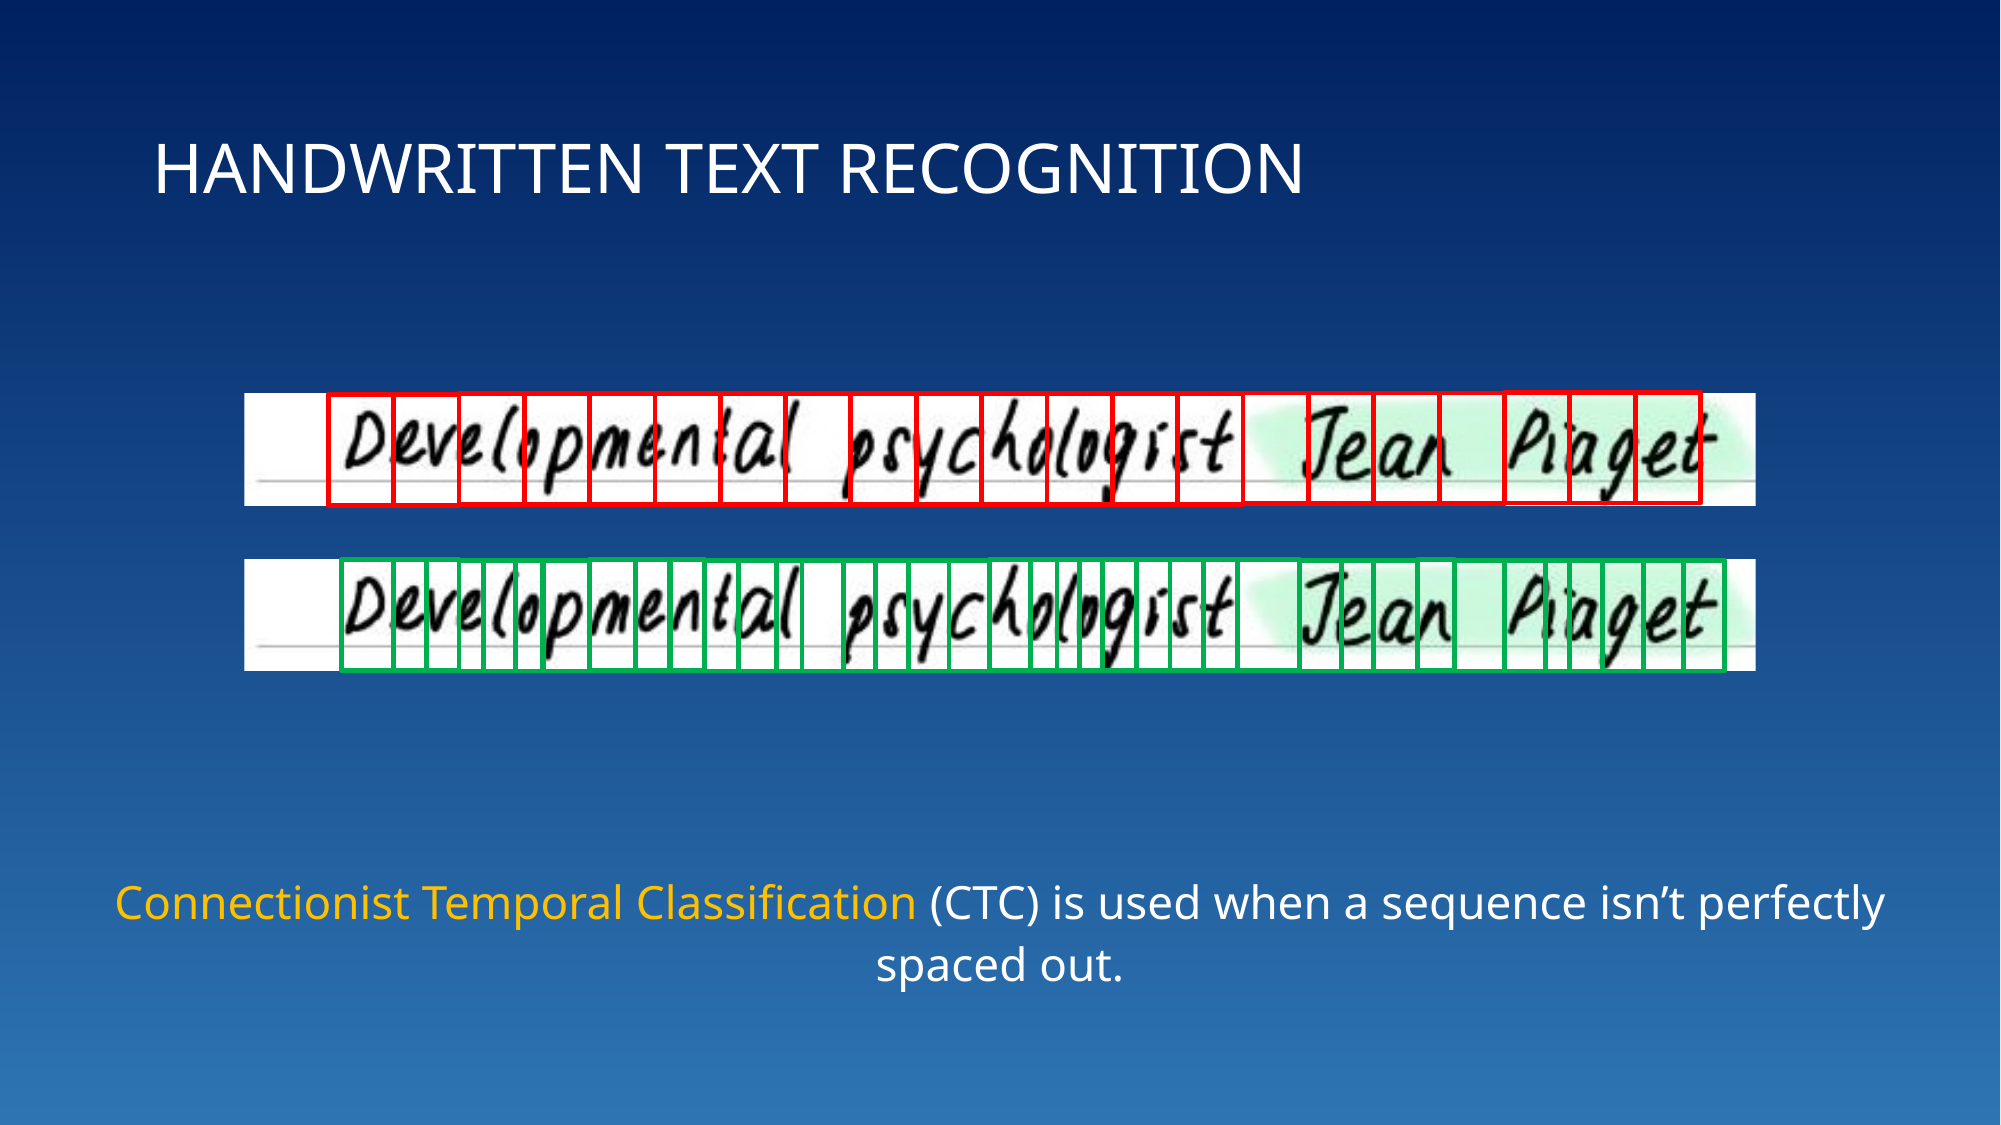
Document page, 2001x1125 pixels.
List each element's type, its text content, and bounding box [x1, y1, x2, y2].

text_box [393, 559, 424, 671]
picture [788, 396, 848, 502]
picture [331, 397, 391, 503]
text_box [801, 560, 841, 671]
text_box [589, 559, 634, 671]
text_box [1299, 560, 1339, 671]
text_box [515, 560, 541, 671]
text_box [1373, 560, 1415, 671]
picture [984, 396, 1045, 502]
text_box [1453, 560, 1502, 671]
text_box [458, 560, 481, 671]
picture [592, 396, 653, 502]
text_box [875, 560, 906, 671]
picture [1507, 395, 1567, 501]
picture [244, 559, 339, 672]
picture [853, 396, 914, 502]
picture [244, 393, 326, 506]
picture [1376, 395, 1437, 501]
picture [1442, 395, 1502, 501]
text_box [908, 560, 947, 671]
text_box [1341, 560, 1371, 671]
text_box [1569, 560, 1600, 671]
text_box [1169, 559, 1201, 671]
text_box [949, 560, 987, 671]
text_box [1079, 559, 1100, 671]
text_box Connectionist Temporal Classification (CTC) is used when a sequence isn’t perfectly spaced out. [86, 862, 1913, 933]
picture [919, 396, 979, 502]
picture [1638, 395, 1698, 501]
text_box [1544, 560, 1567, 671]
text_box [1237, 559, 1297, 671]
text_box [426, 559, 457, 671]
picture [461, 396, 522, 502]
text_box [483, 560, 513, 671]
picture [1311, 395, 1371, 501]
text_box [670, 559, 702, 671]
text_box [1642, 560, 1681, 671]
picture [1115, 396, 1175, 502]
text_box [1417, 559, 1452, 671]
text_box [989, 559, 1028, 671]
picture [657, 396, 718, 502]
text_box [341, 559, 391, 671]
picture [1507, 393, 1756, 506]
text_box [1504, 560, 1543, 671]
picture [1049, 396, 1110, 502]
picture [1727, 559, 1756, 672]
picture [723, 396, 783, 502]
text_box [1136, 559, 1168, 671]
text_box [1102, 559, 1134, 671]
text_box [1057, 559, 1077, 671]
text_box [1030, 559, 1055, 671]
picture [1245, 395, 1306, 501]
picture [1180, 396, 1241, 502]
text_box [636, 559, 669, 671]
text_box [1203, 559, 1235, 671]
text_box [843, 560, 873, 671]
text_box [543, 560, 587, 671]
text_box [738, 560, 774, 671]
text_box [1602, 560, 1641, 671]
picture [527, 396, 587, 502]
picture [396, 397, 457, 503]
picture [1572, 395, 1633, 501]
text_box [776, 560, 800, 671]
text_box [1683, 560, 1725, 671]
title HANDWRITTEN TEXT RECOGNITION [137, 59, 1863, 278]
text_box [704, 560, 736, 671]
